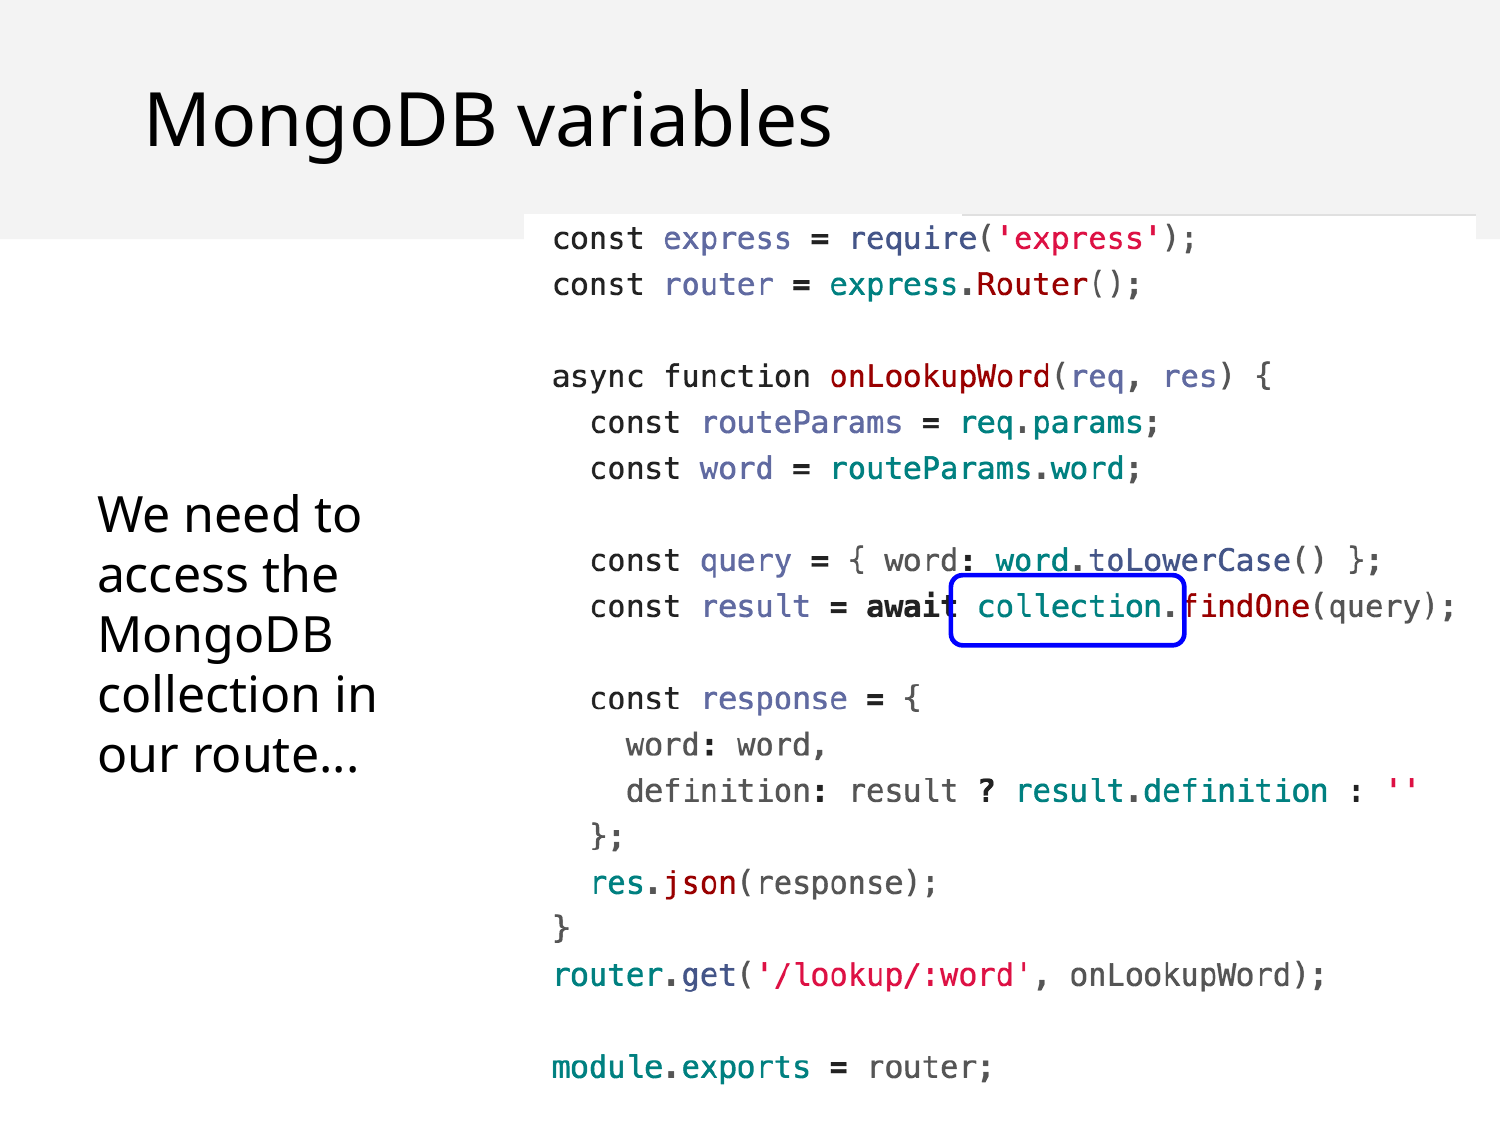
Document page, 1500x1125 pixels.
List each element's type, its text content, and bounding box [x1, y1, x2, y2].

title MongoDB variables [128, 56, 1372, 183]
picture [524, 214, 1476, 1108]
text_box We need to access the MongoDB collection in our route... [82, 467, 486, 789]
